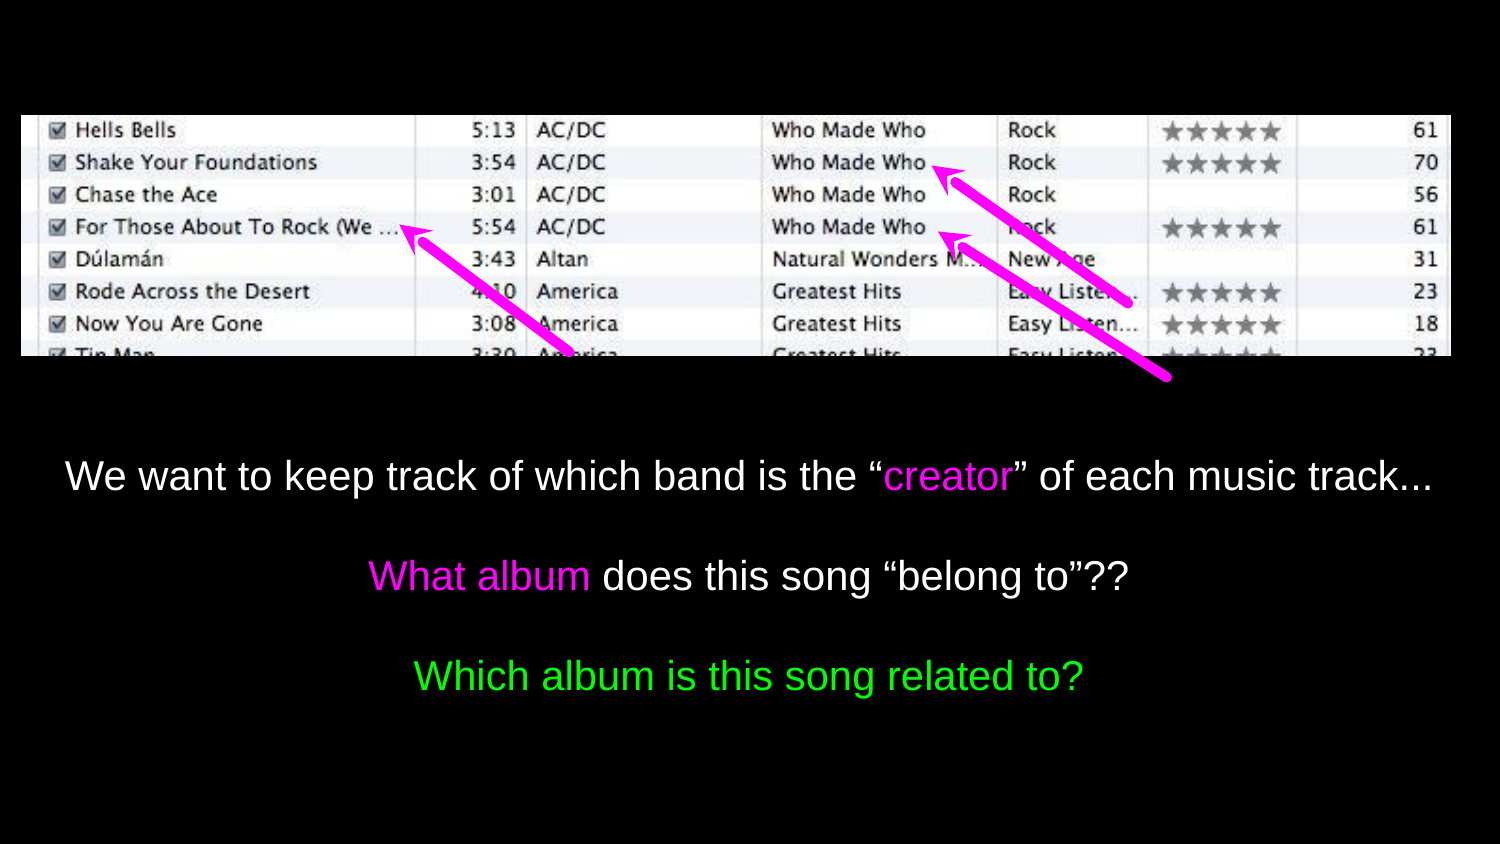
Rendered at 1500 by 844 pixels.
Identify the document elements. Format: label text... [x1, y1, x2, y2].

text_box We want to keep track of which band is the “creator” of each music track... What album does this song “belong to”?? Which album is this song related to? [24, 405, 1474, 743]
picture [21, 115, 1451, 356]
